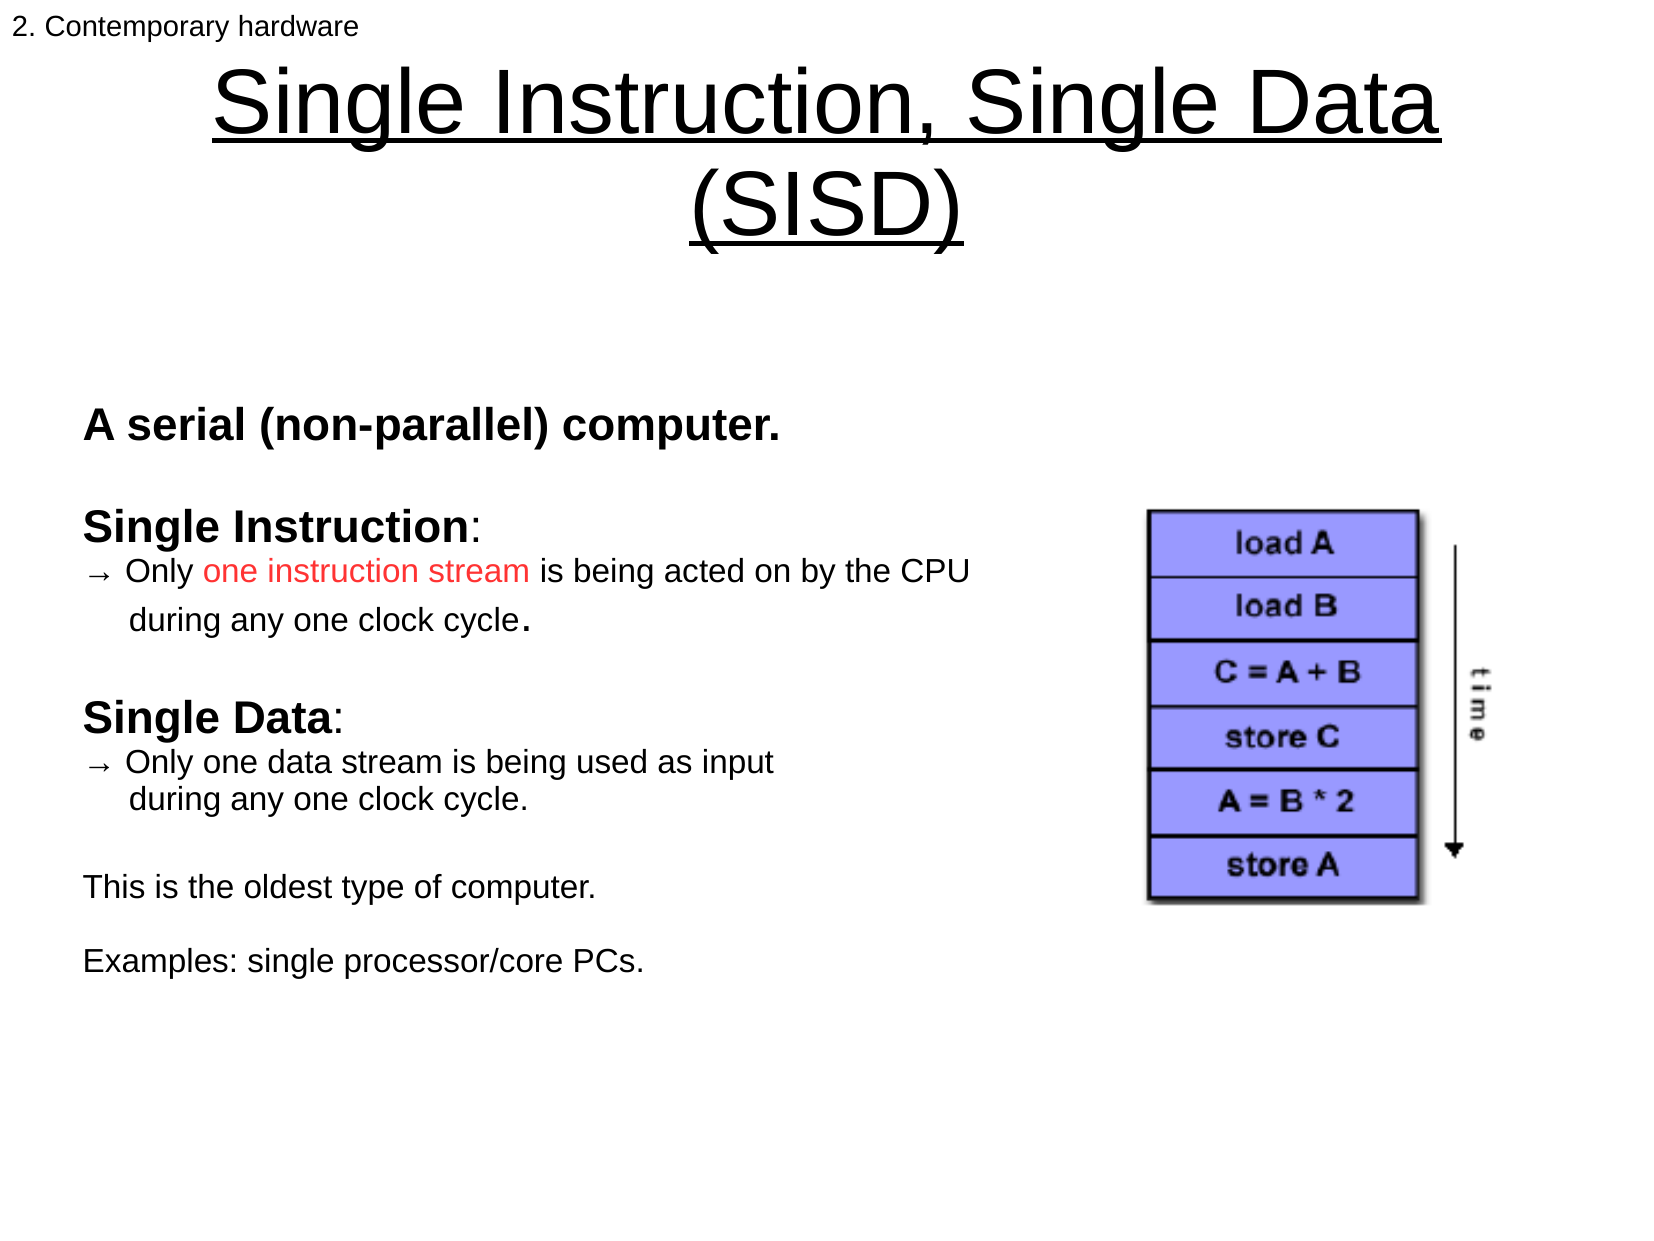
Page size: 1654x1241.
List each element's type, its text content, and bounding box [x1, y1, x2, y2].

subtitle A serial (non-­parallel) computer. Single Instruction: → Only one instruction stream is being acted on by the CPU during any one clock cycle. Single Data: → Only one data stream is being used as input during any one clock cycle. This is the oldest type of computer. Examples: single processor/core PCs. [82, 355, 1595, 1075]
text_box 2. Contemporary hardware [11, 8, 815, 44]
title Single Instruction, Single Data (SISD) [82, 49, 1571, 257]
picture [1122, 470, 1501, 910]
